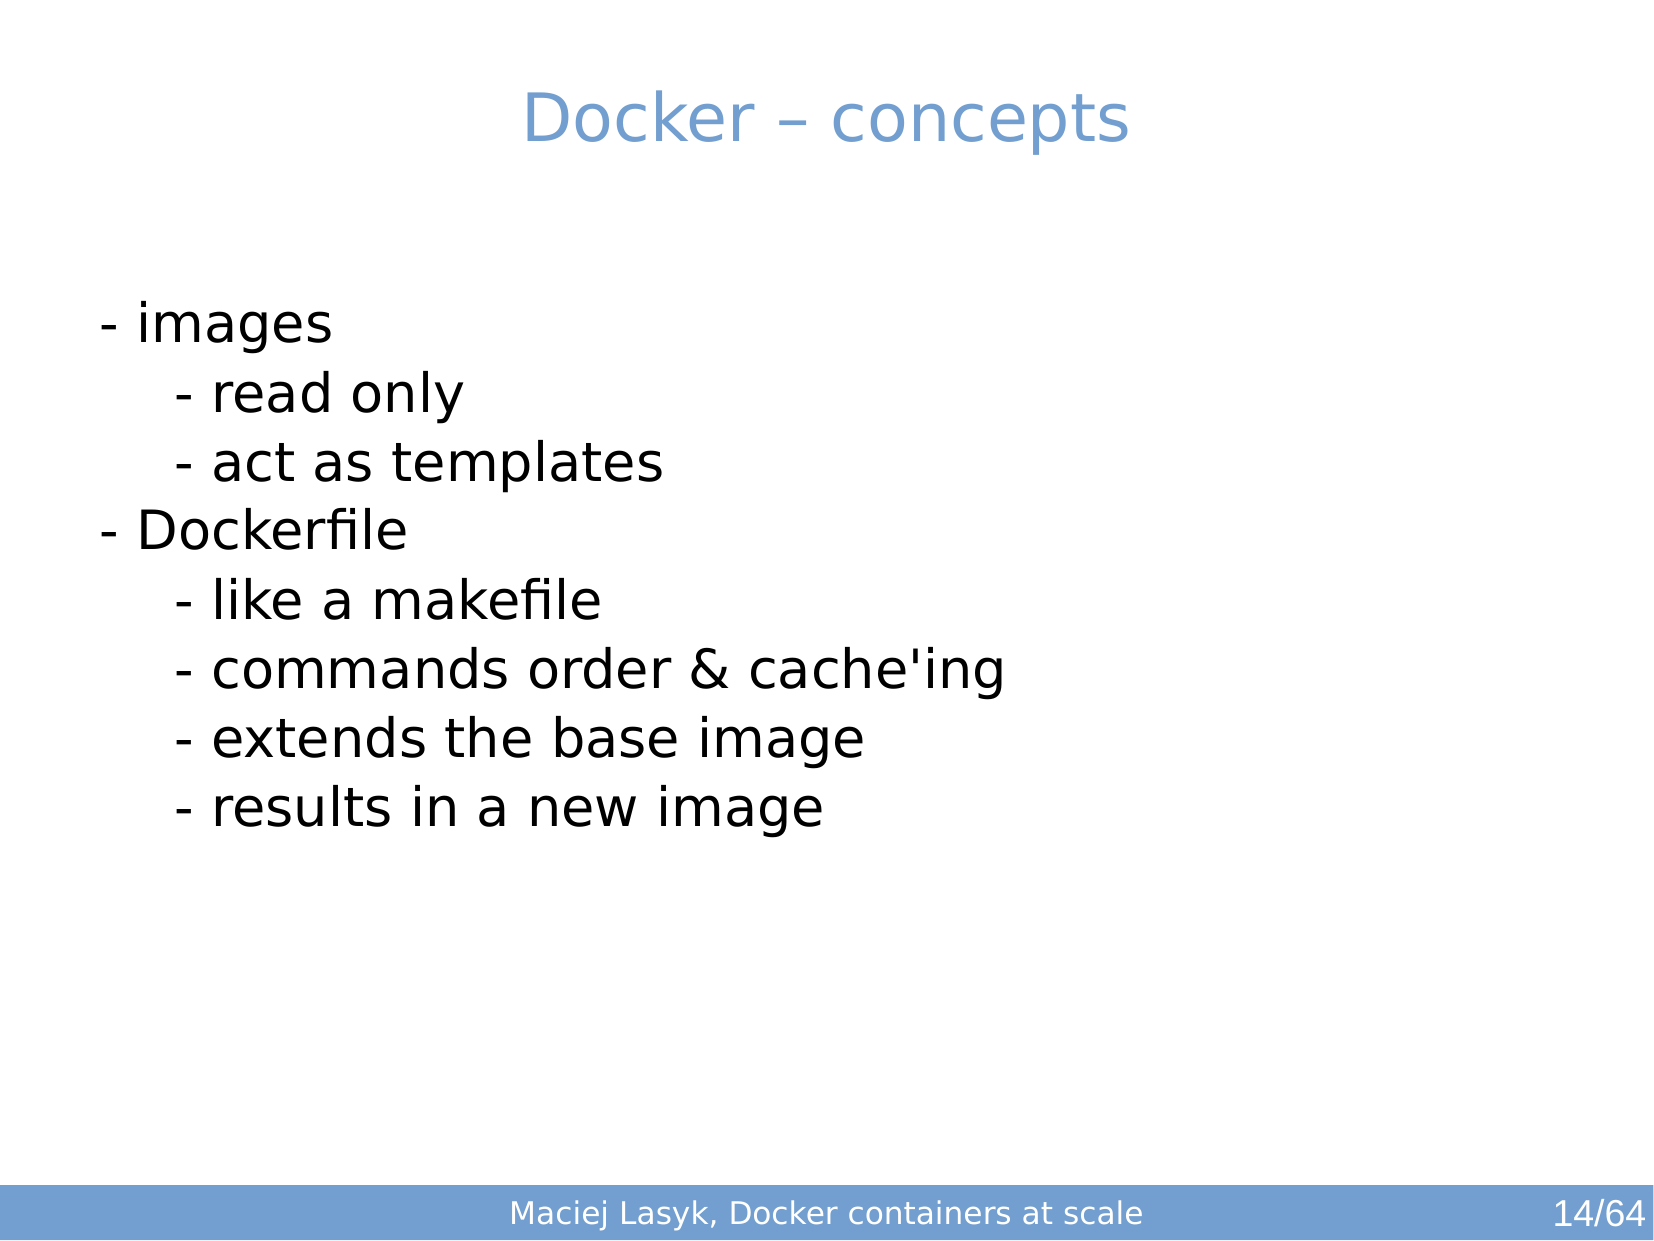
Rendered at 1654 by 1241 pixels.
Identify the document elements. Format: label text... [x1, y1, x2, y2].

text_box Maciej Lasyk, Docker containers at scale [494, 1188, 1160, 1240]
text_box - images - read only - act as templates - Dockerfile - like a makefile - commands order & cache'ing - extends the base image - results in a new image [85, 285, 1025, 847]
text_box [0, 1185, 1527, 1241]
text_box Docker – concepts [506, 72, 1147, 166]
text_box 14/64 [1527, 1185, 1654, 1241]
